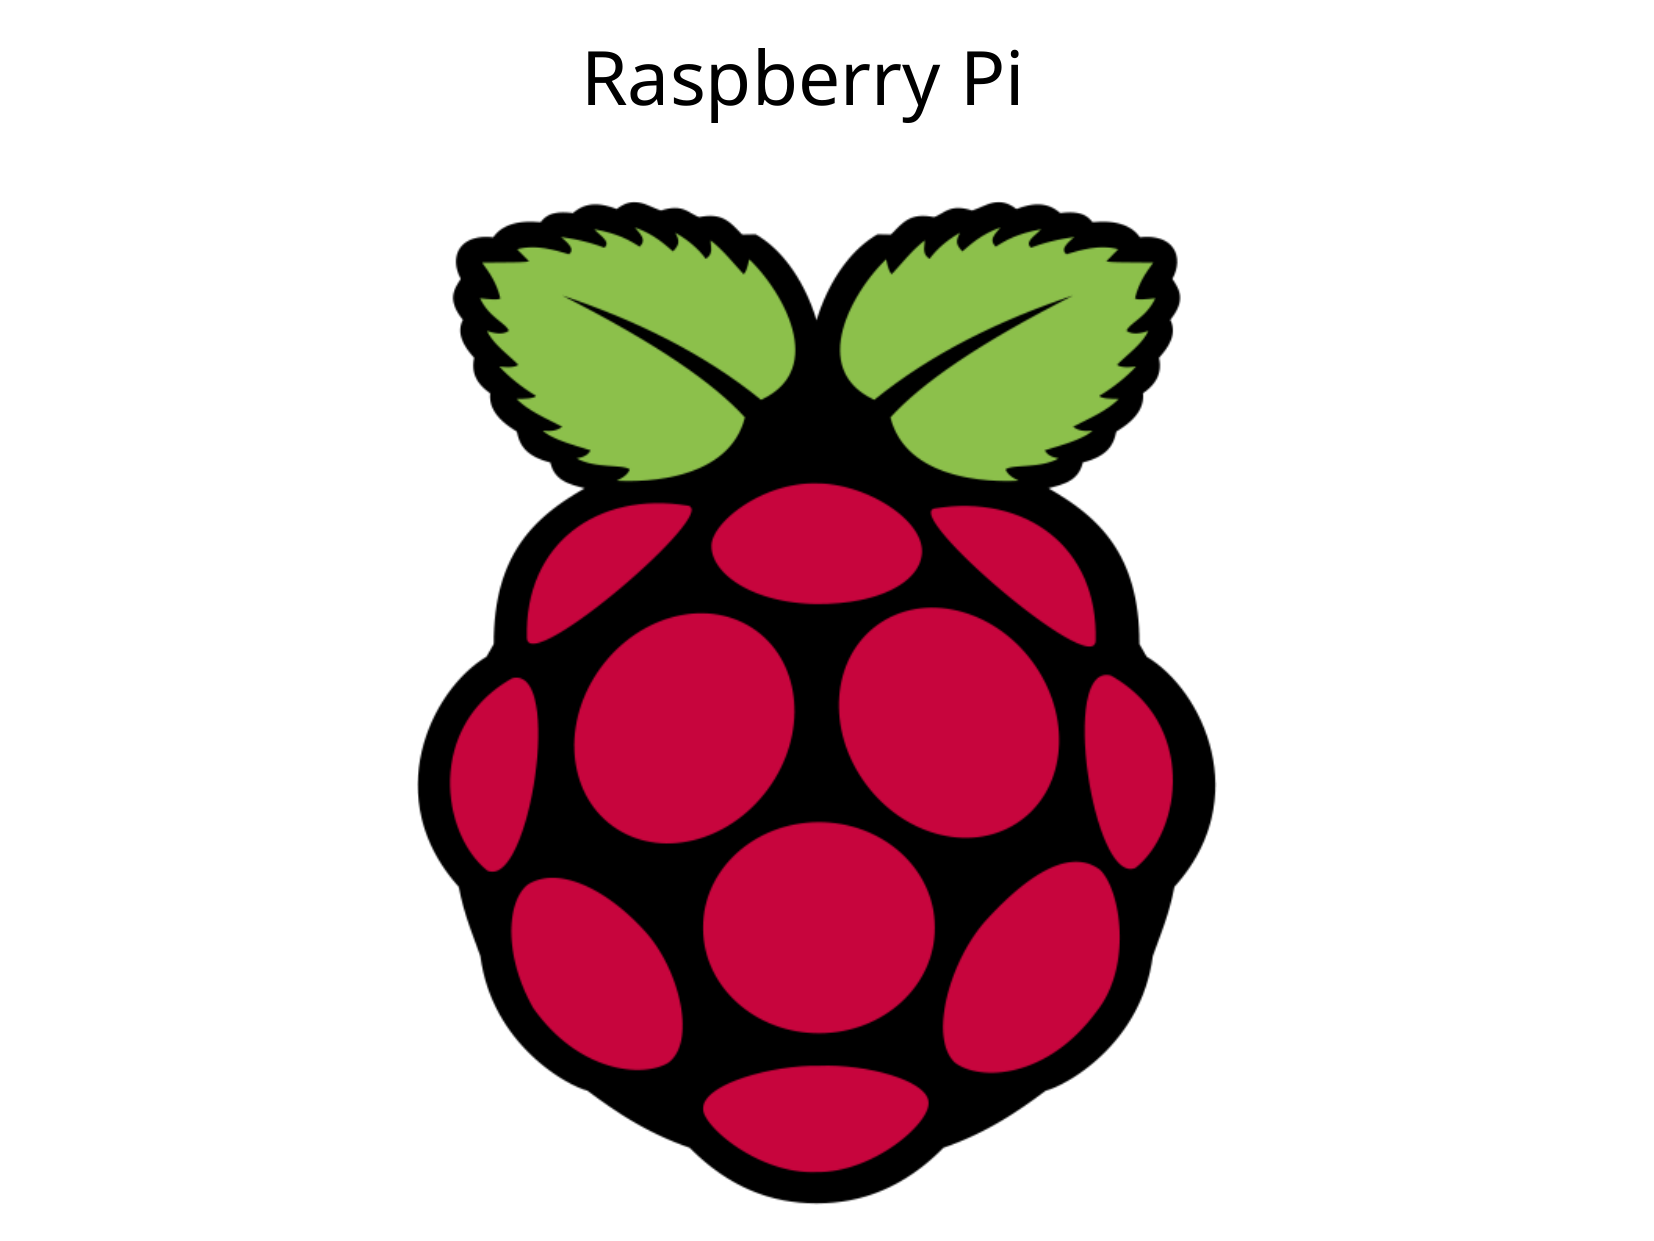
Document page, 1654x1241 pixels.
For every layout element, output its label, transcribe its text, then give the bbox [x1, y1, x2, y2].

picture [417, 201, 1217, 1205]
title Raspberry Pi [59, 35, 1548, 118]
